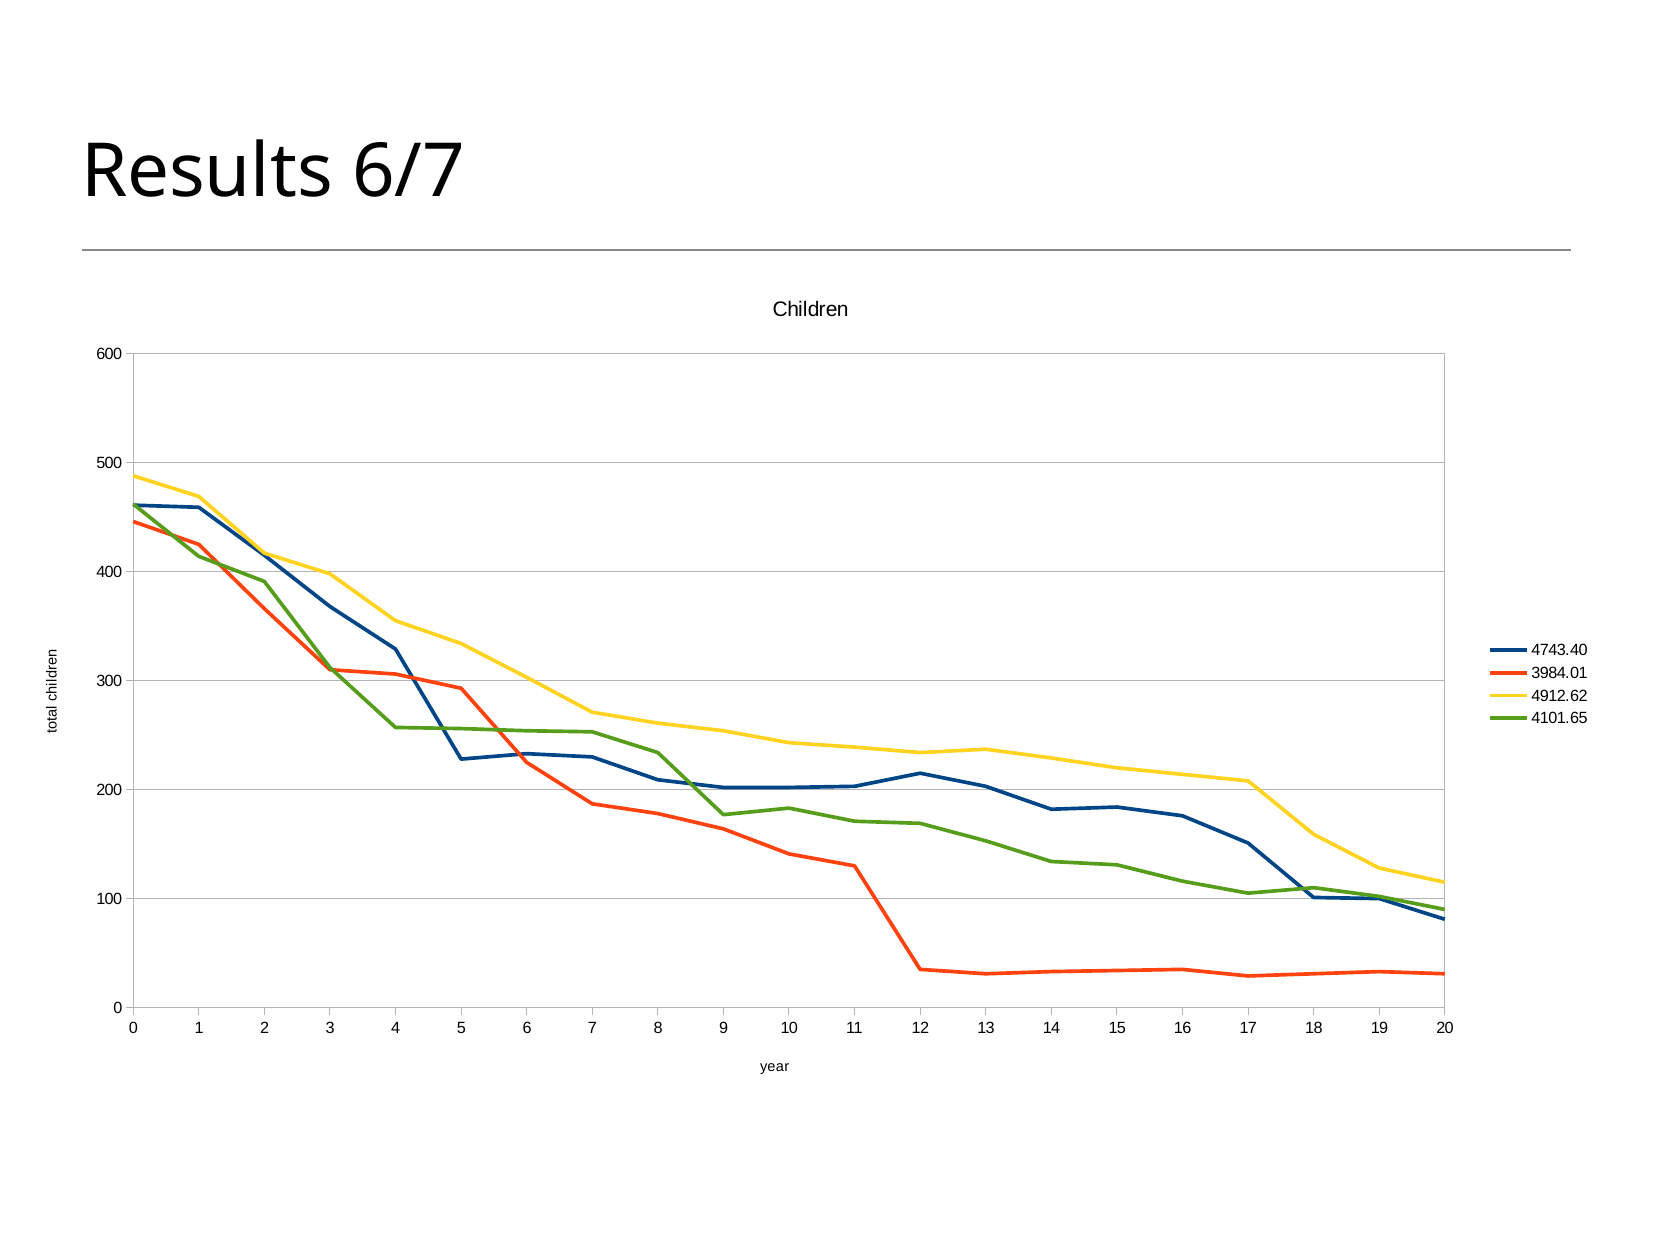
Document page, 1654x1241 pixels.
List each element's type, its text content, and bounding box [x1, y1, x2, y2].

title Results 6/7 [72, 41, 1582, 220]
chart [18, 269, 1603, 1099]
